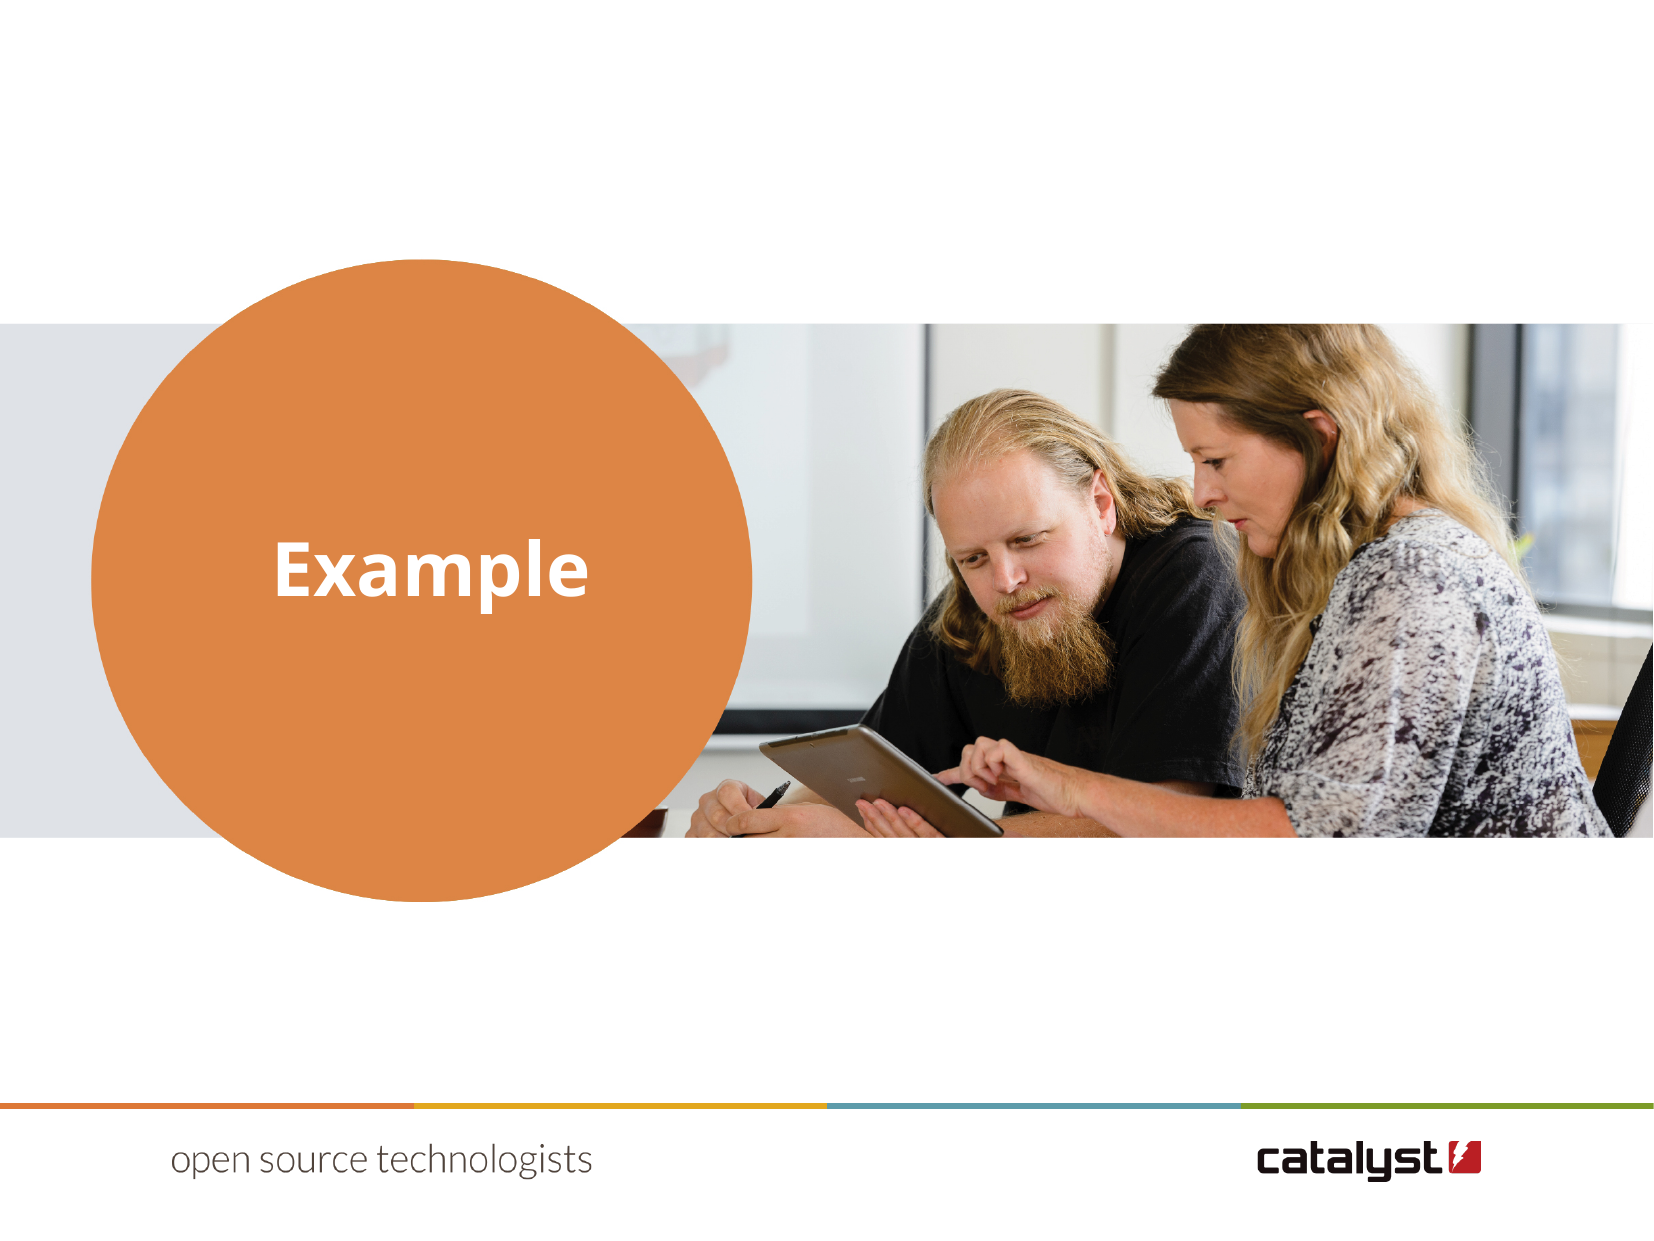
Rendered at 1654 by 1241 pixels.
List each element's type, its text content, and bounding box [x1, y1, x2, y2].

text_box Example [236, 490, 626, 644]
picture [0, 254, 1653, 903]
picture [0, 1103, 1654, 1182]
